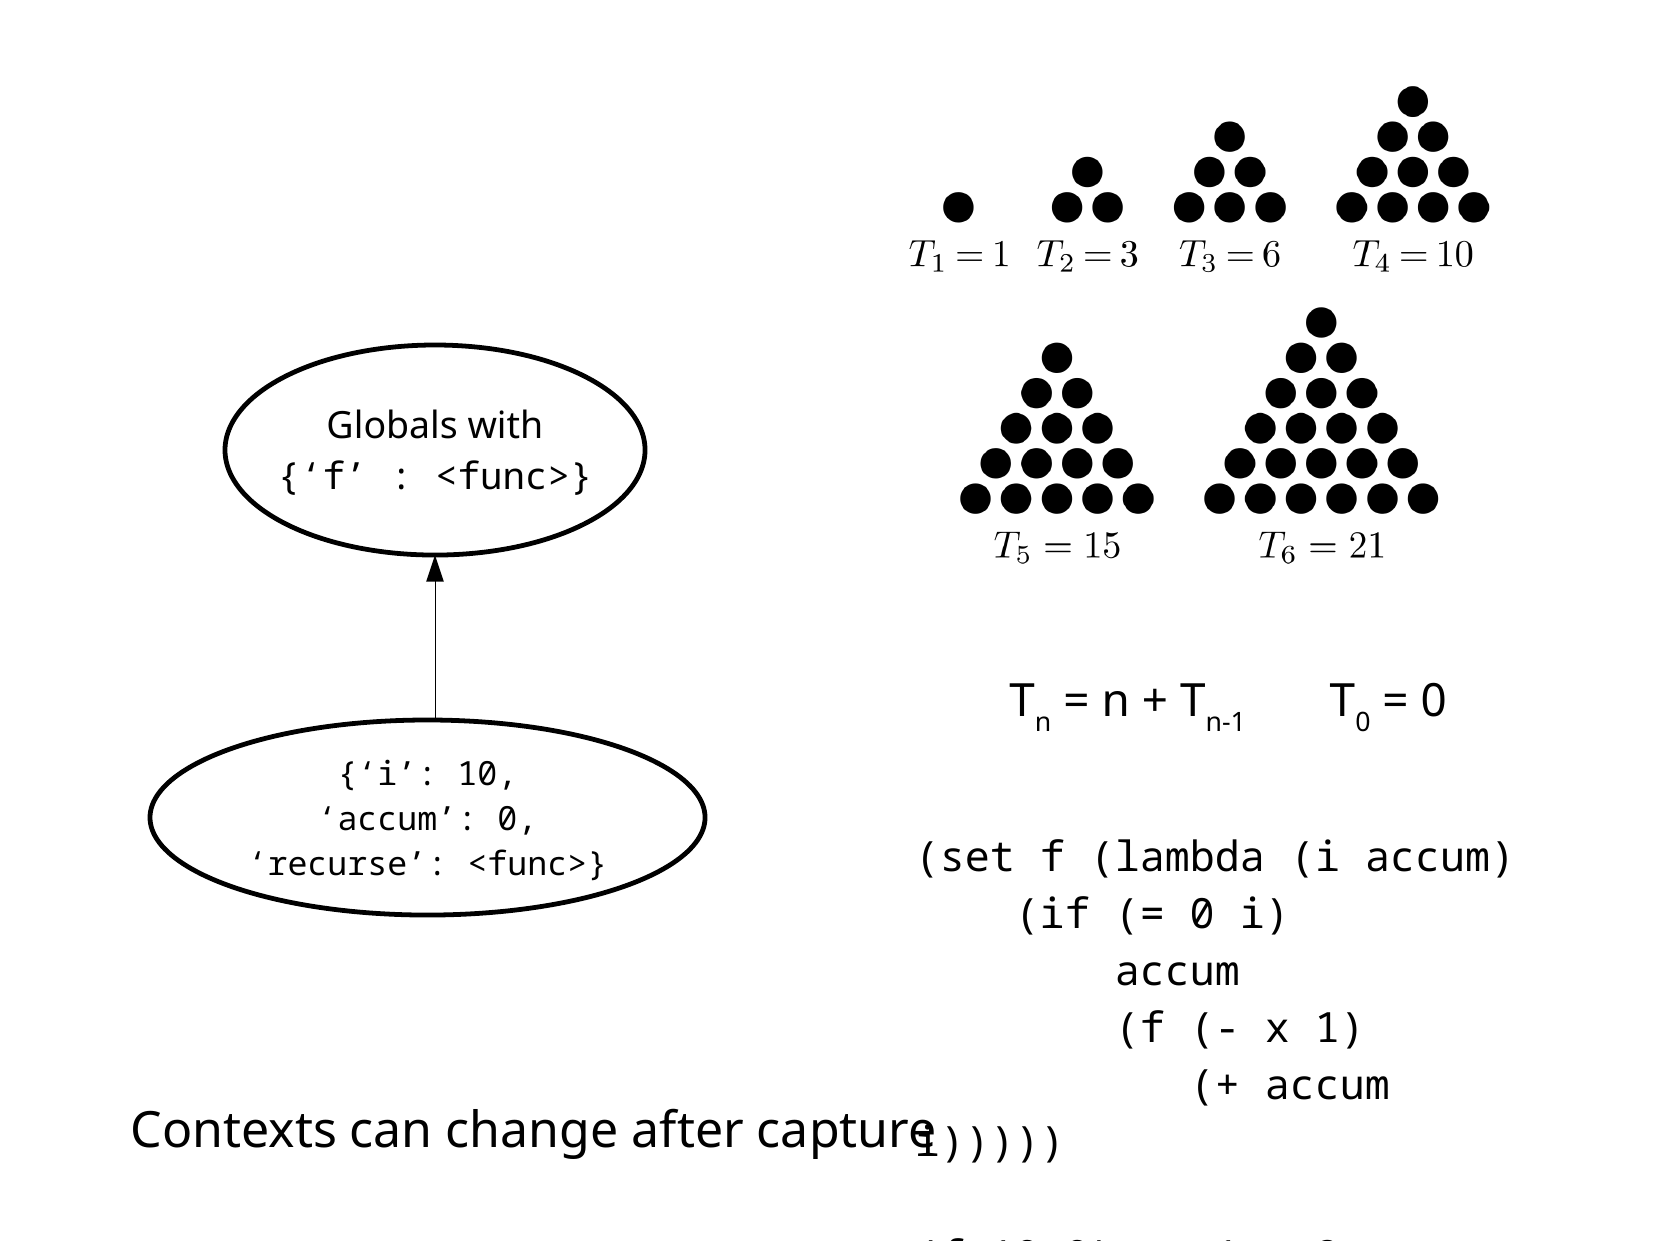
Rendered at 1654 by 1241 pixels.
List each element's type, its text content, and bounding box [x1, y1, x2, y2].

text_box Tn = n + Tn-1 T0 = 0 [994, 660, 1422, 730]
picture [882, 59, 1516, 591]
text_box Globals with {‘f’ : <func>} [225, 345, 646, 556]
text_box (set f (lambda (i accum) (if (= 0 i) accum (f (- x 1) (+ accum i))))) (f 10 0) ↦ 1 + 2 + … + 10 [900, 819, 1541, 1126]
text_box {‘i’: 10, ‘accum’: 0, ‘recurse’: <func>} [150, 720, 706, 916]
text_box Contexts can change after capture [115, 1086, 782, 1152]
